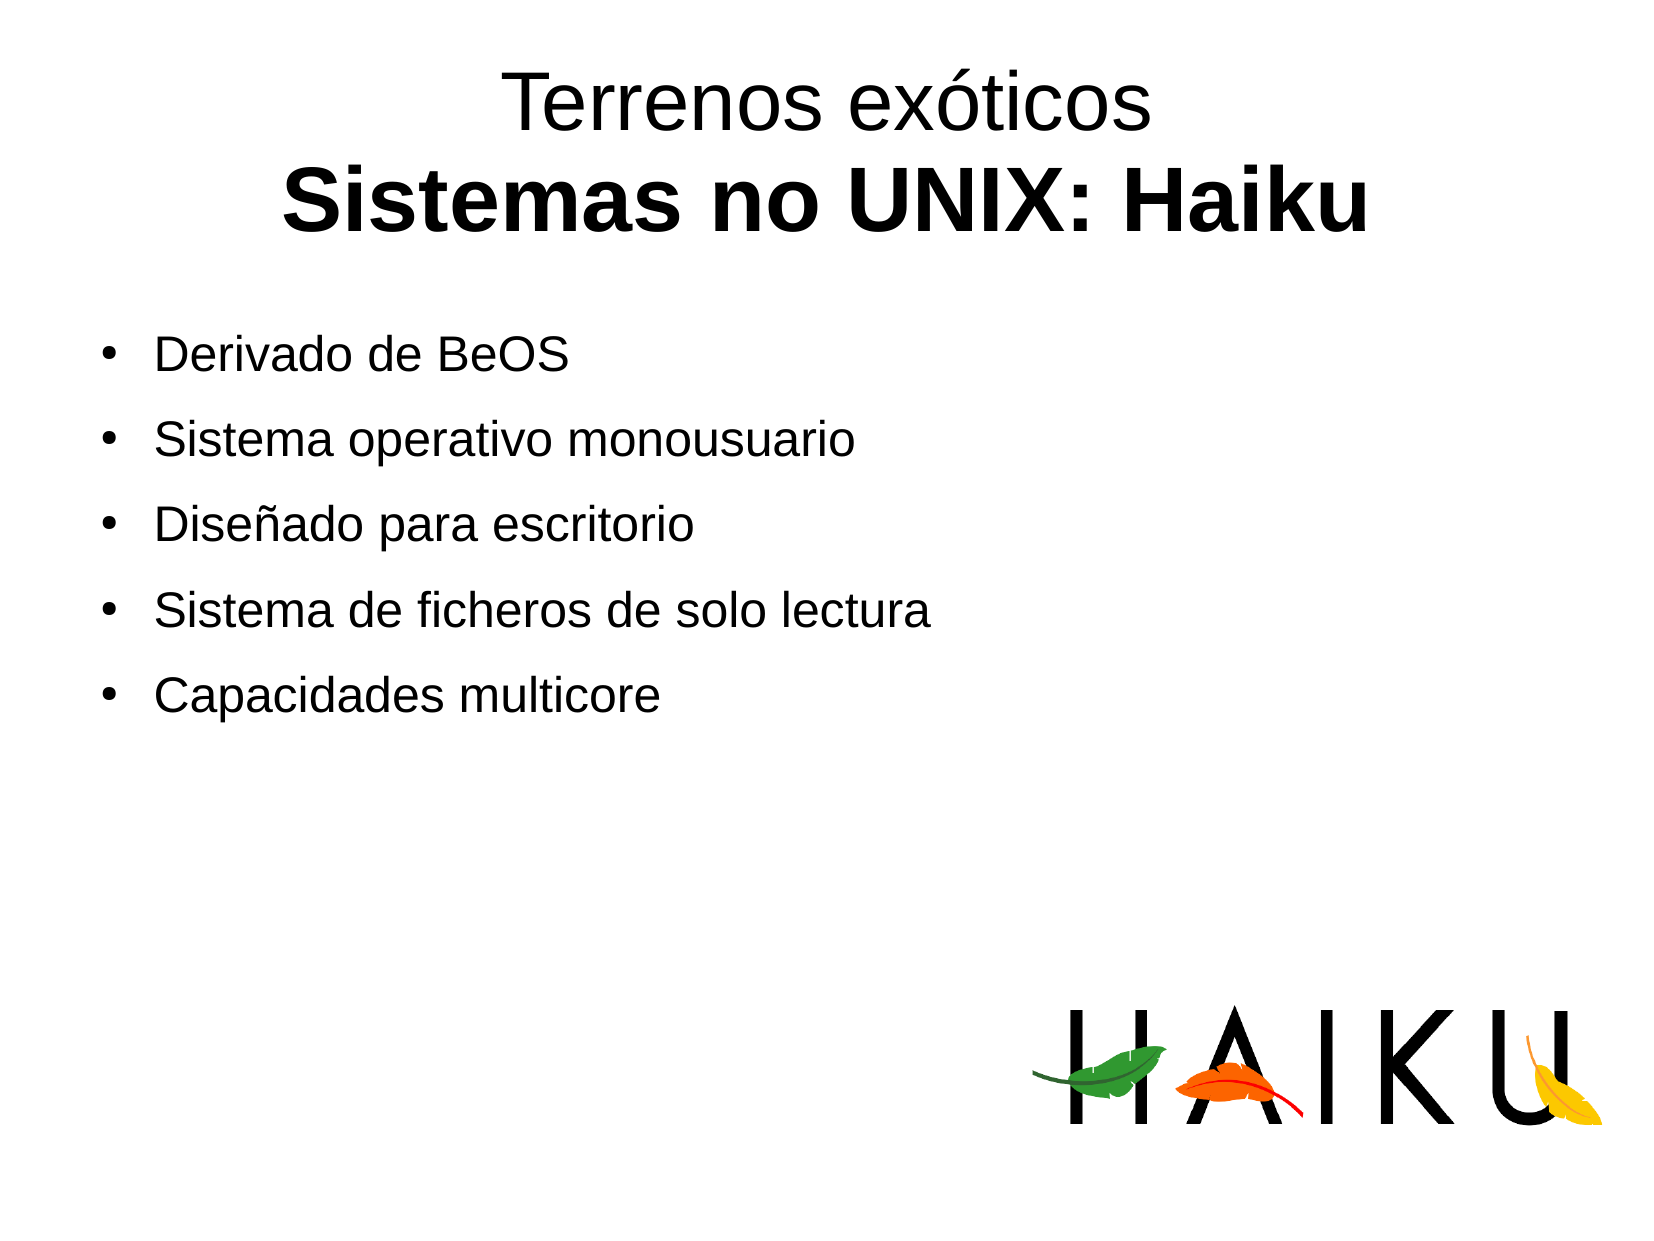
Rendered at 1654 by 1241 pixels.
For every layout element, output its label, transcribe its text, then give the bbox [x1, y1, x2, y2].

picture [1021, 987, 1619, 1147]
title Terrenos exóticos Sistemas no UNIX: Haiku [82, 49, 1571, 257]
list Derivado de BeOS Sistema operativo monousuario Diseñado para escritorio Sistema de ficheros de solo lectura Capacidades multicore [82, 326, 1571, 1046]
